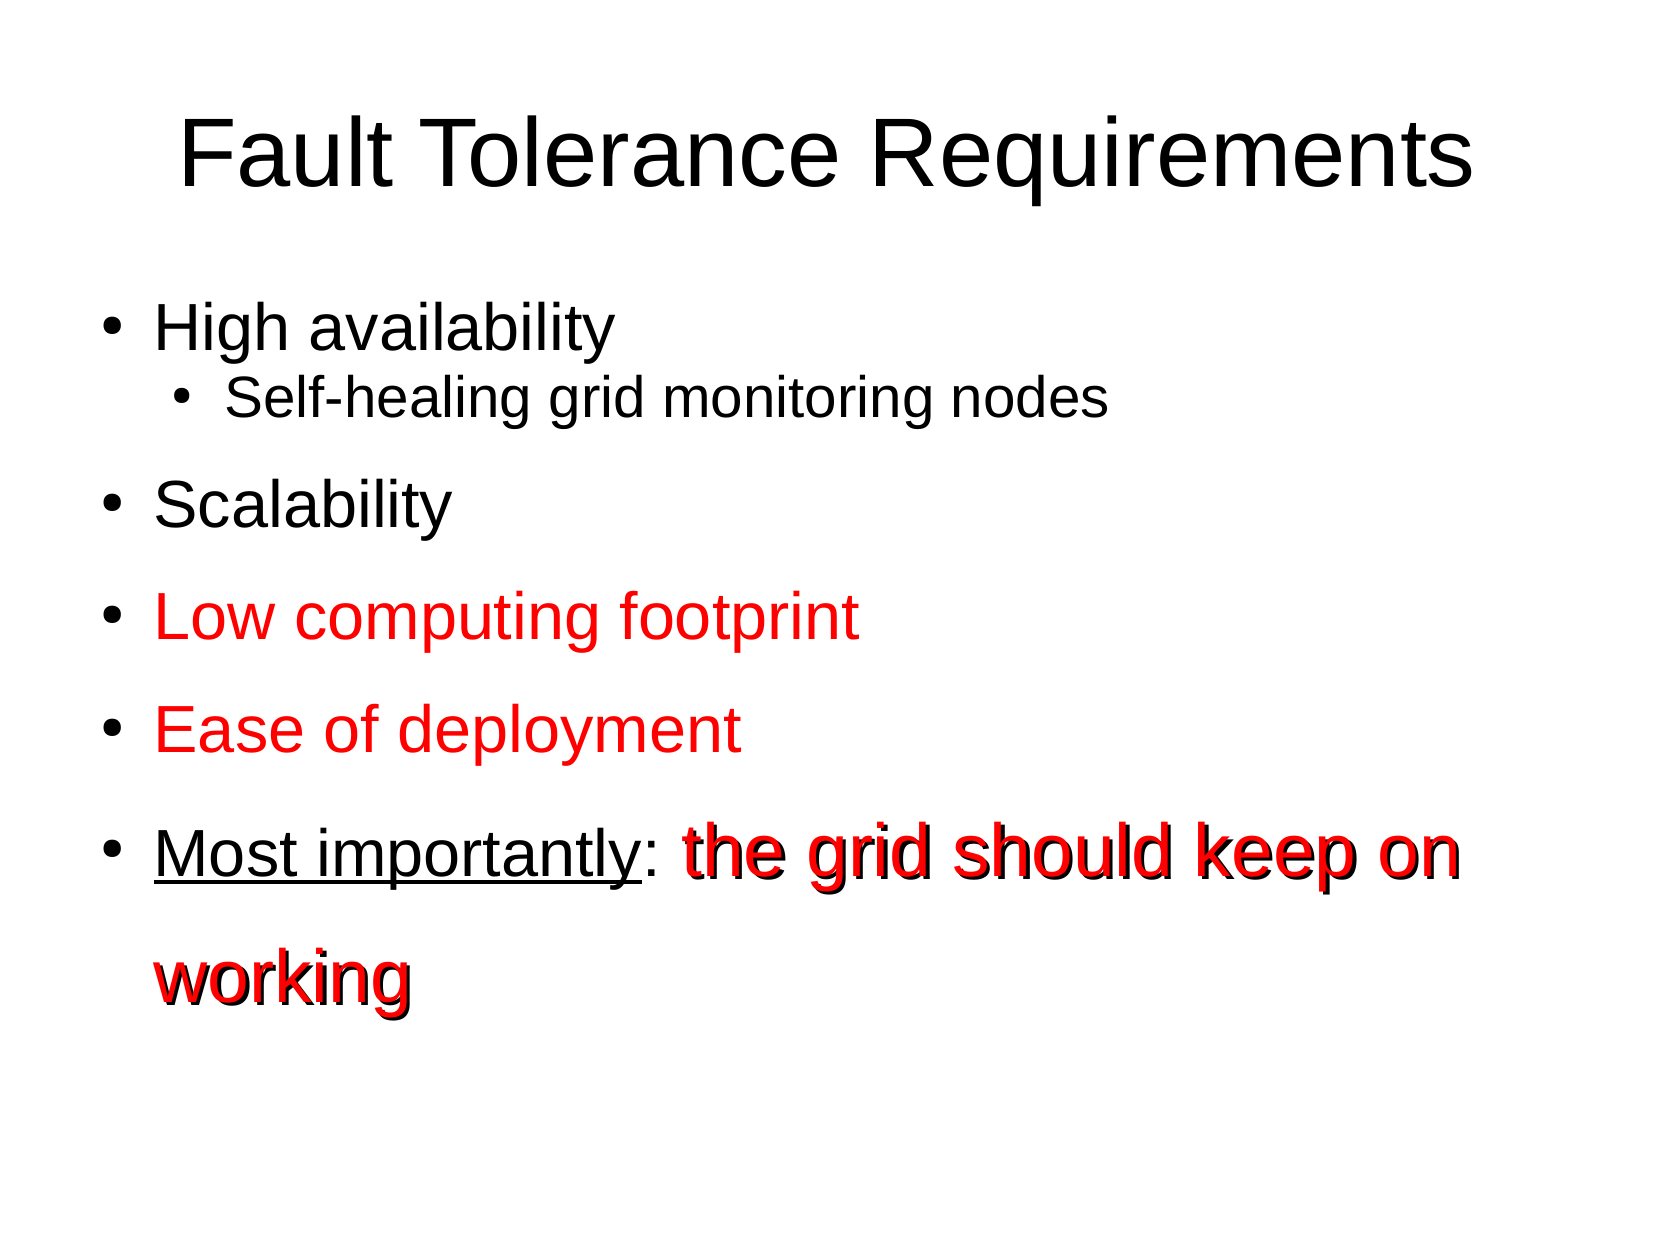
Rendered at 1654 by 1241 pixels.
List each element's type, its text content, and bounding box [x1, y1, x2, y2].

list High availability Self-healing grid monitoring nodes Scalability Low computing footprint Ease of deployment Most importantly: the grid should keep on working [82, 290, 1571, 1109]
title Fault Tolerance Requirements [82, 49, 1571, 257]
